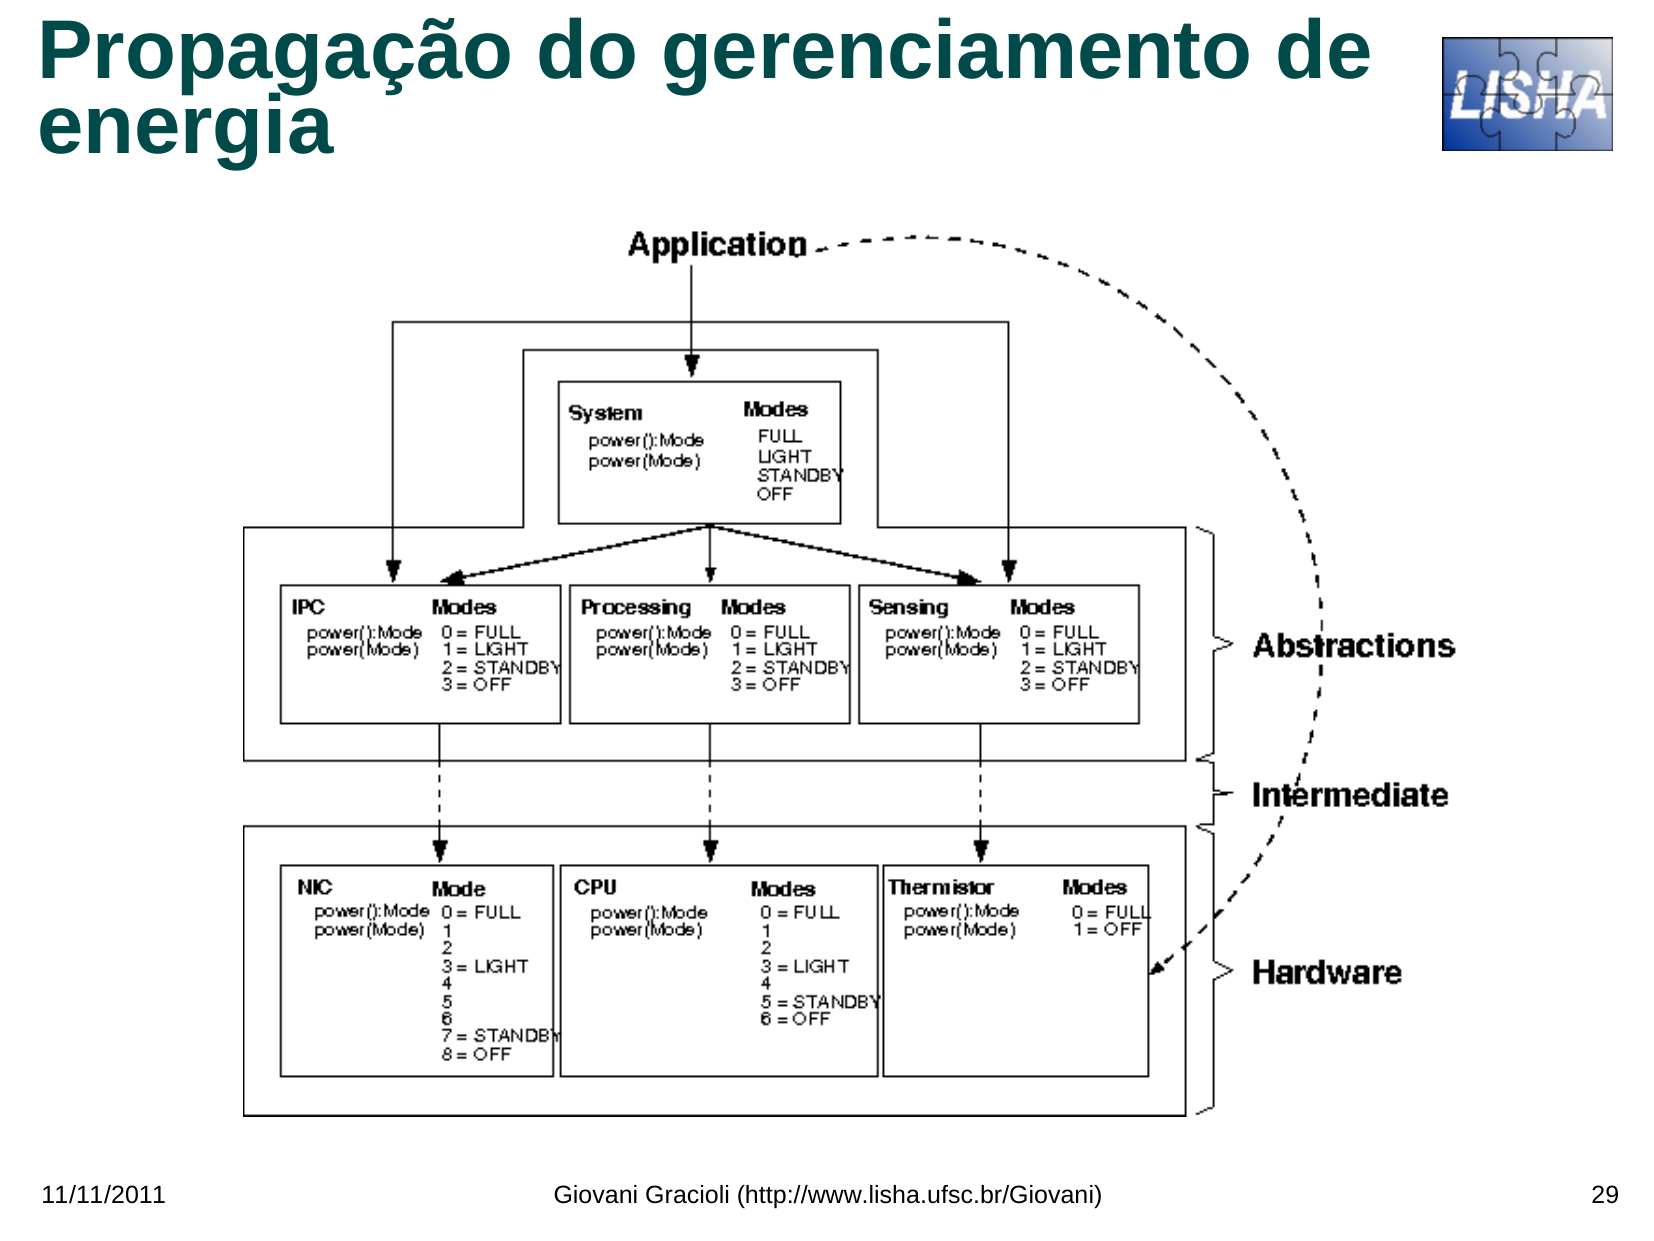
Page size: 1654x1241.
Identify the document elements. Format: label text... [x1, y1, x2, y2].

title Propagação do gerenciamento de energia [37, 9, 1426, 178]
picture [243, 230, 1465, 1117]
picture [1442, 37, 1613, 151]
